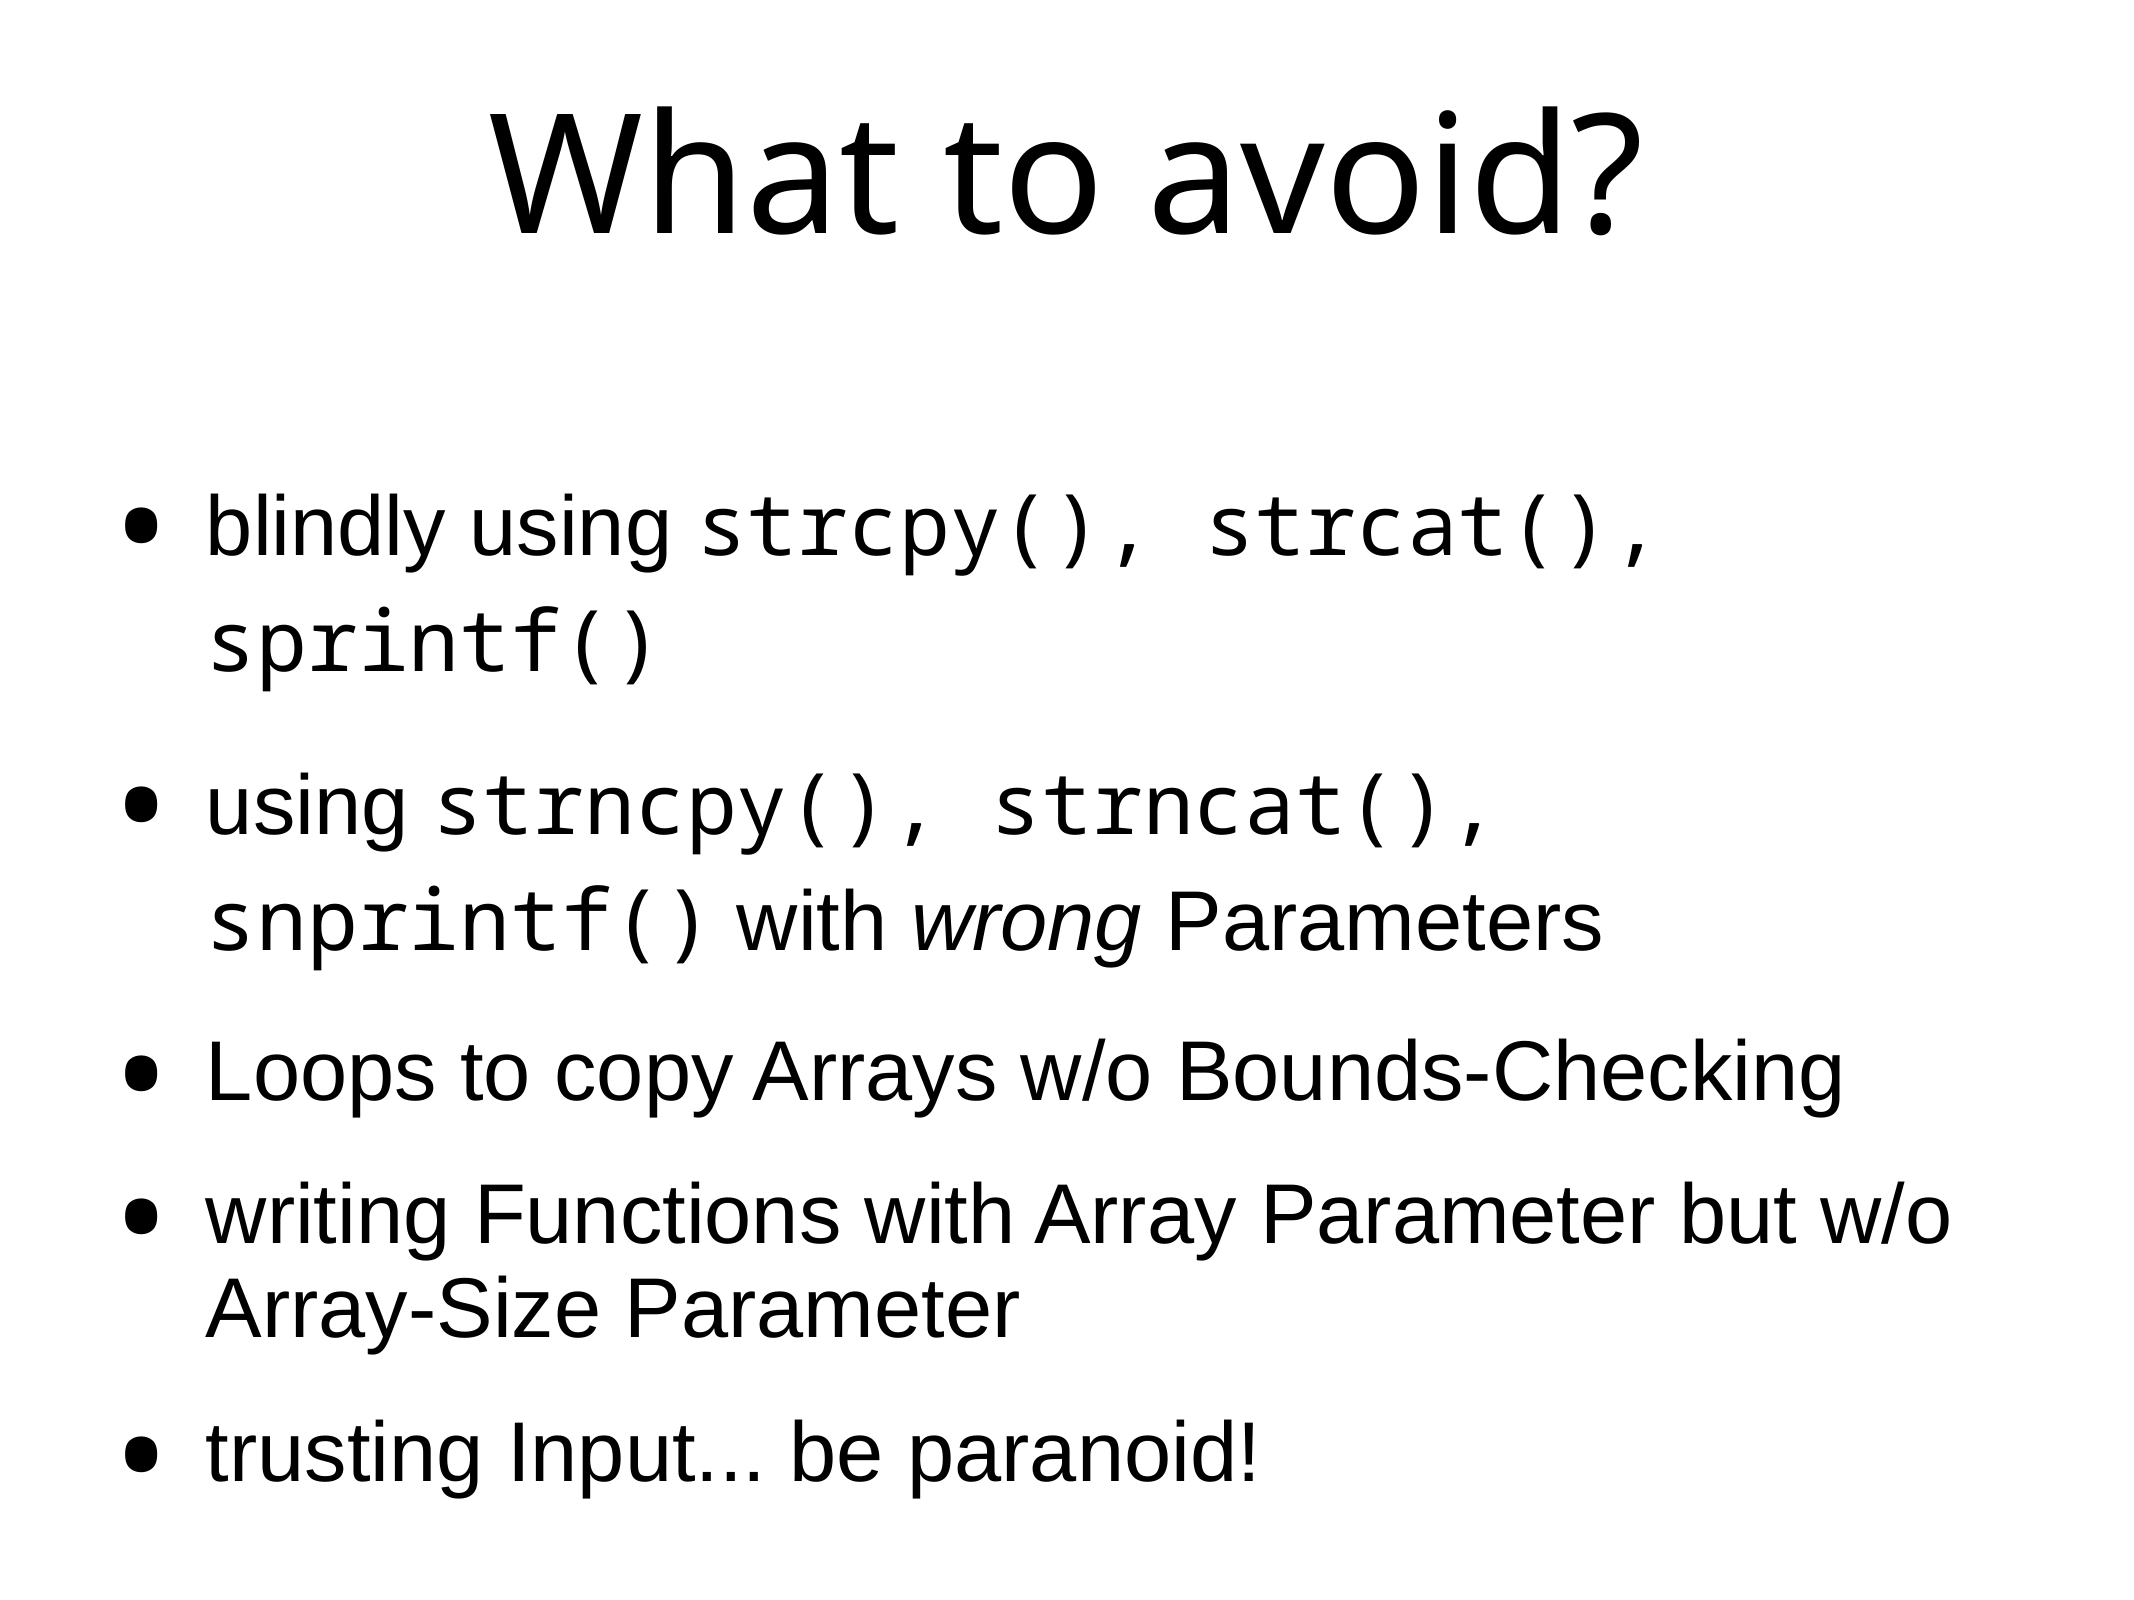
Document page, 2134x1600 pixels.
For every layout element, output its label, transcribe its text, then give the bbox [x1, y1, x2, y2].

list blindly using strcpy(), strcat(), sprintf() using strncpy(), strncat(), snprintf() with wrong Parameters Loops to copy Arrays w/o Bounds-Checking writing Functions with Array Parameter but w/o Array-Size Parameter trusting Input... be paranoid! [56, 454, 2048, 1511]
title What to avoid? [208, 41, 1925, 296]
